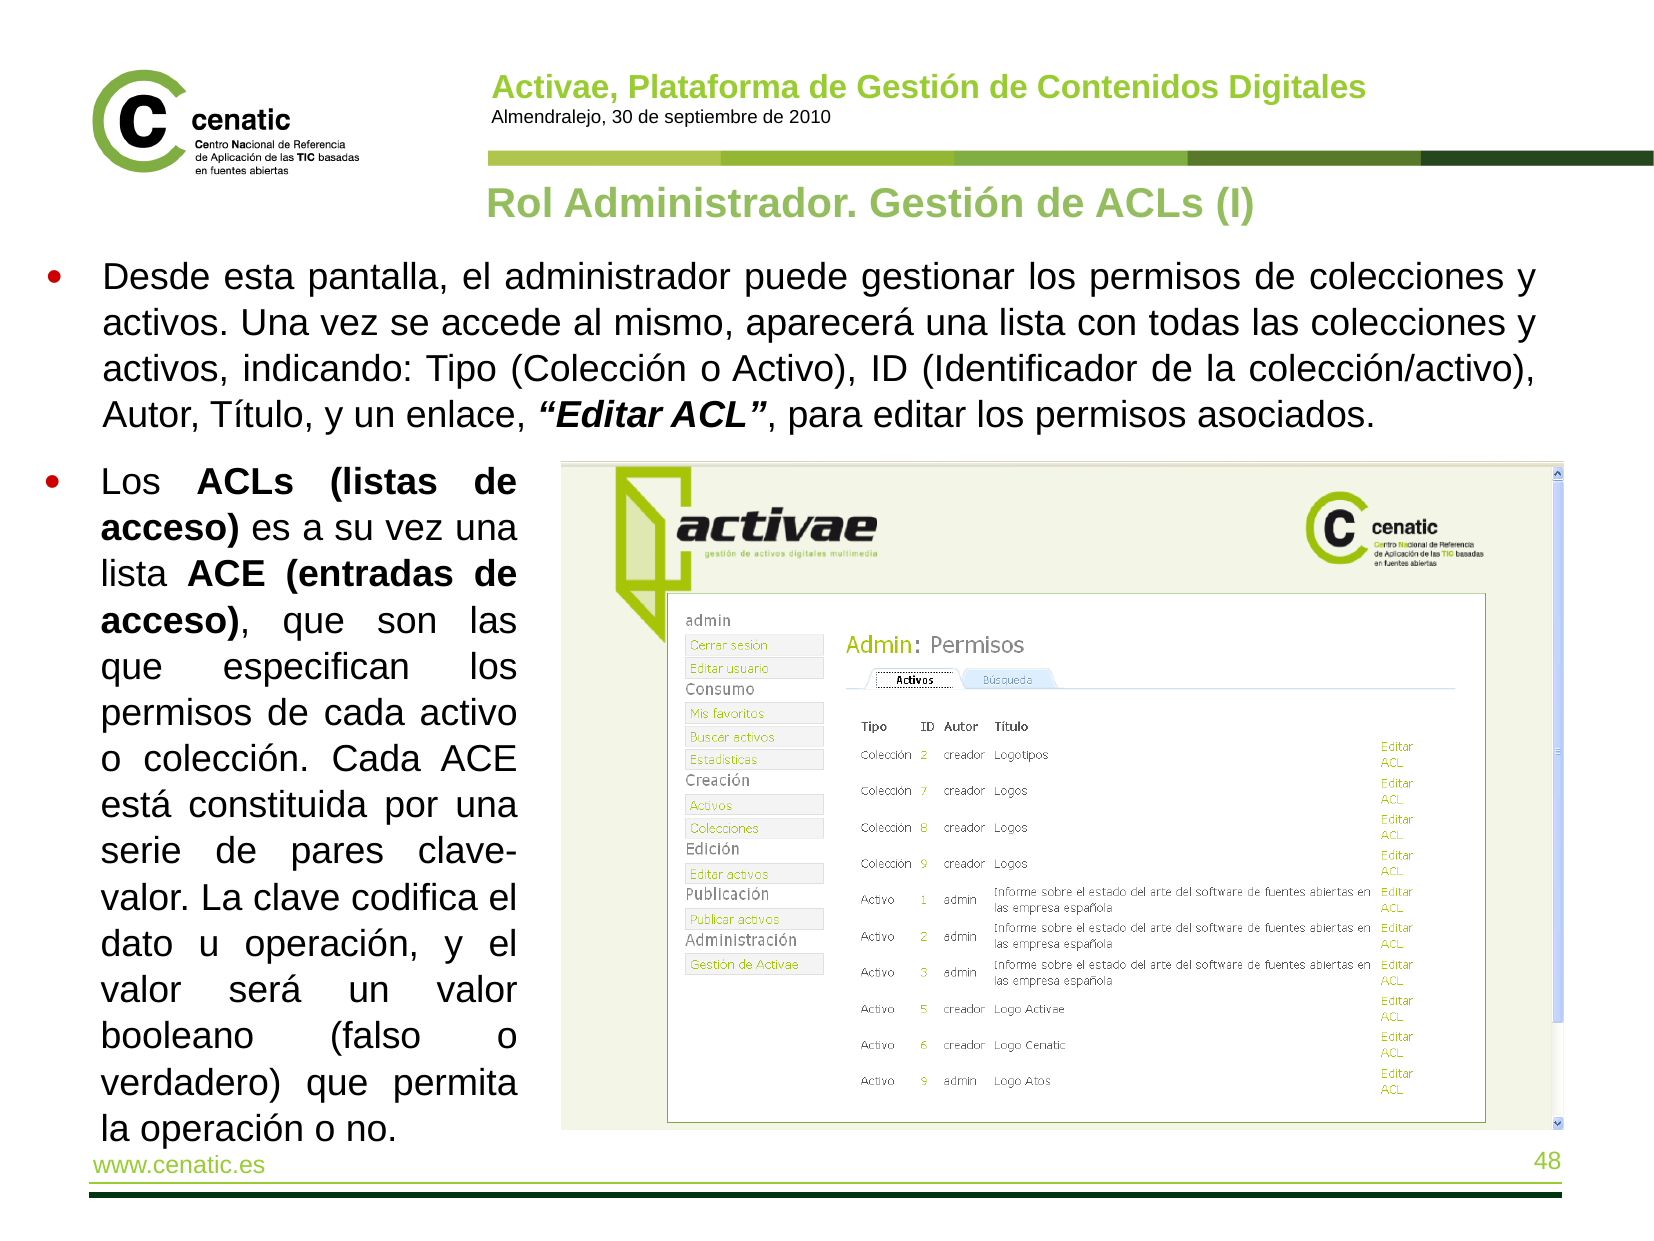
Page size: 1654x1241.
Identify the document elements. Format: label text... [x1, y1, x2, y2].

picture [1, 4, 1654, 1228]
title Rol Administrador. Gestión de ACLs (I) [486, 177, 1571, 228]
text_box Desde esta pantalla, el administrador puede gestionar los permisos de colecciones y activos. Una vez se accede al mismo, aparecerá una lista con todas las colecciones y activos, indicando: Tipo (Colección o Activo), ID (Identificador de la colección/activo), Autor, Título, y un enlace, “Editar ACL”, para editar los permisos asociados. [31, 243, 1552, 505]
text_box Los ACLs (listas de acceso) es a su vez una lista ACE (entradas de acceso), que son las que especifican los permisos de cada activo o colección. Cada ACE está constituida por una serie de pares clave-valor. La clave codifica el dato u operación, y el valor será un valor booleano (falso o verdadero) que permita la operación o no. [29, 448, 533, 1056]
